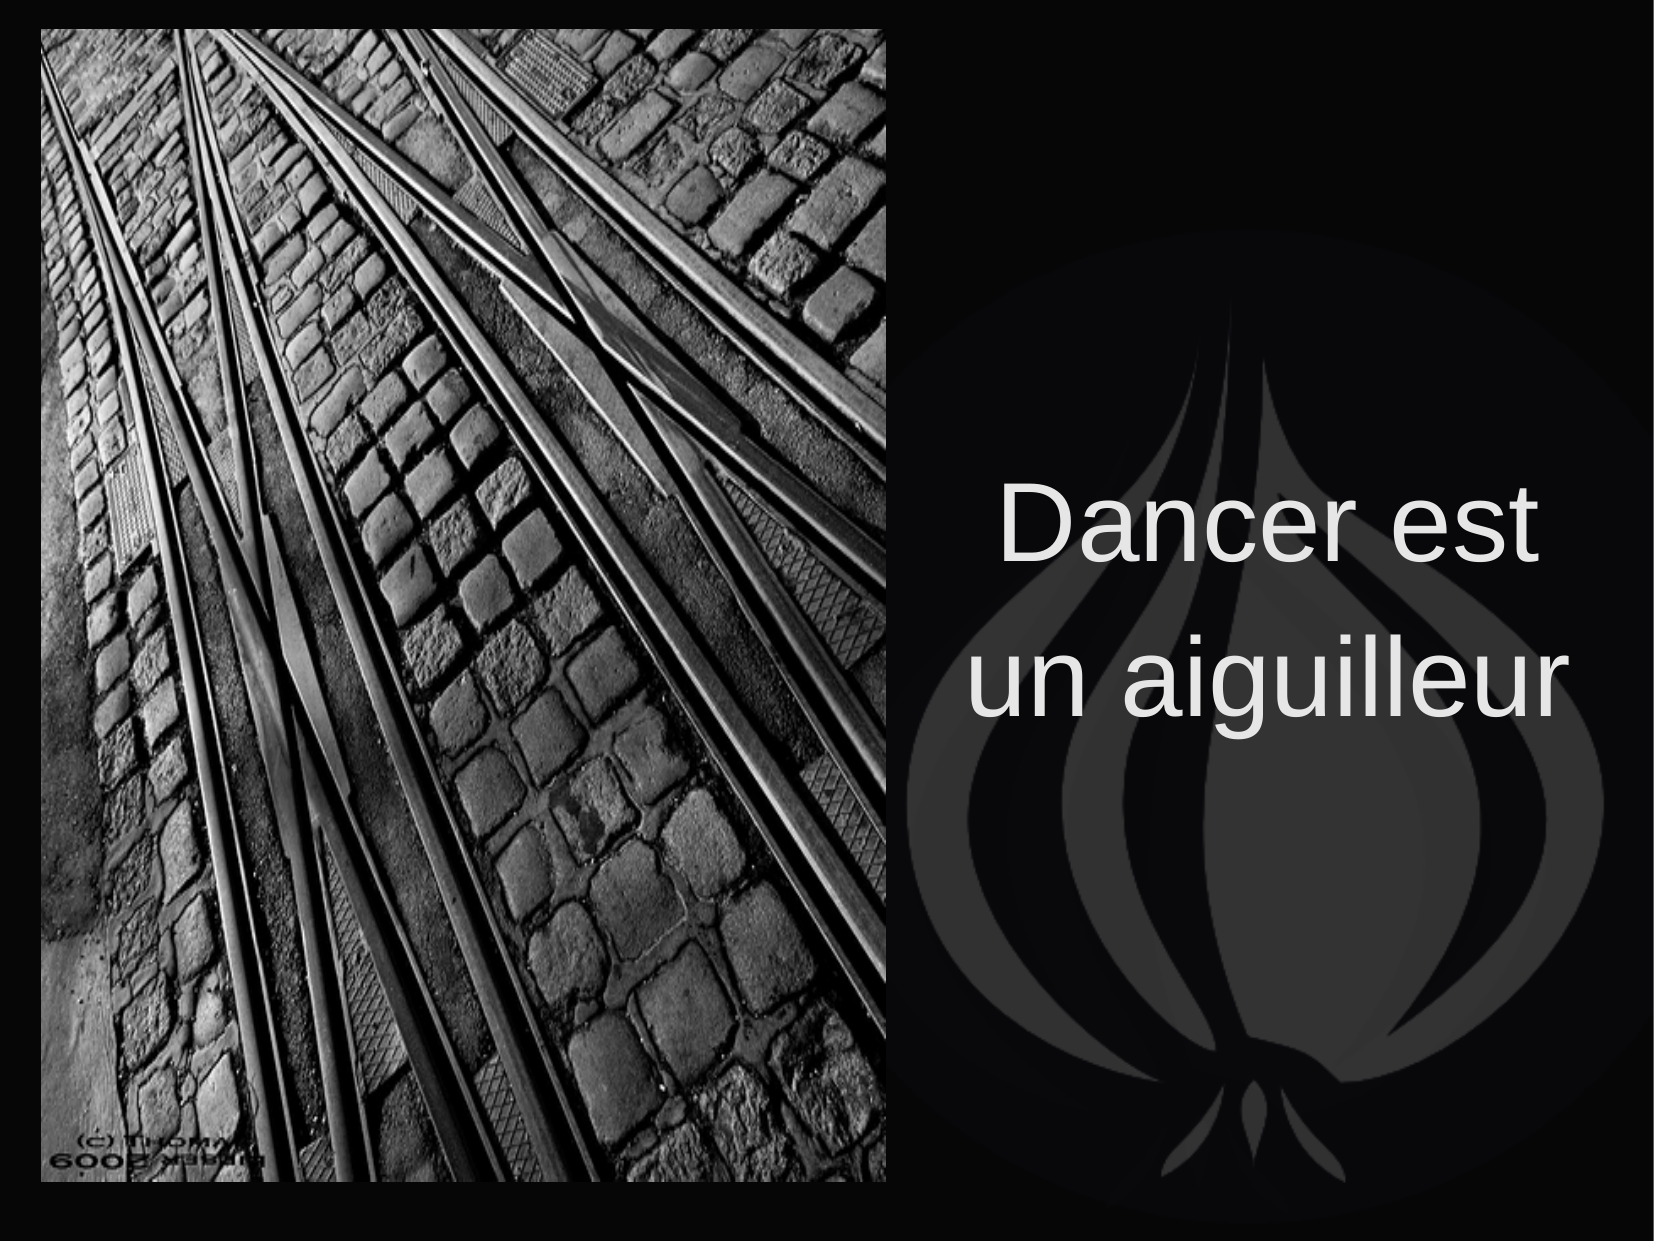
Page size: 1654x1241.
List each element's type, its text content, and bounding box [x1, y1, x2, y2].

picture [0, 0, 1654, 1241]
list Dancer est un aiguilleur [886, 290, 1571, 1109]
